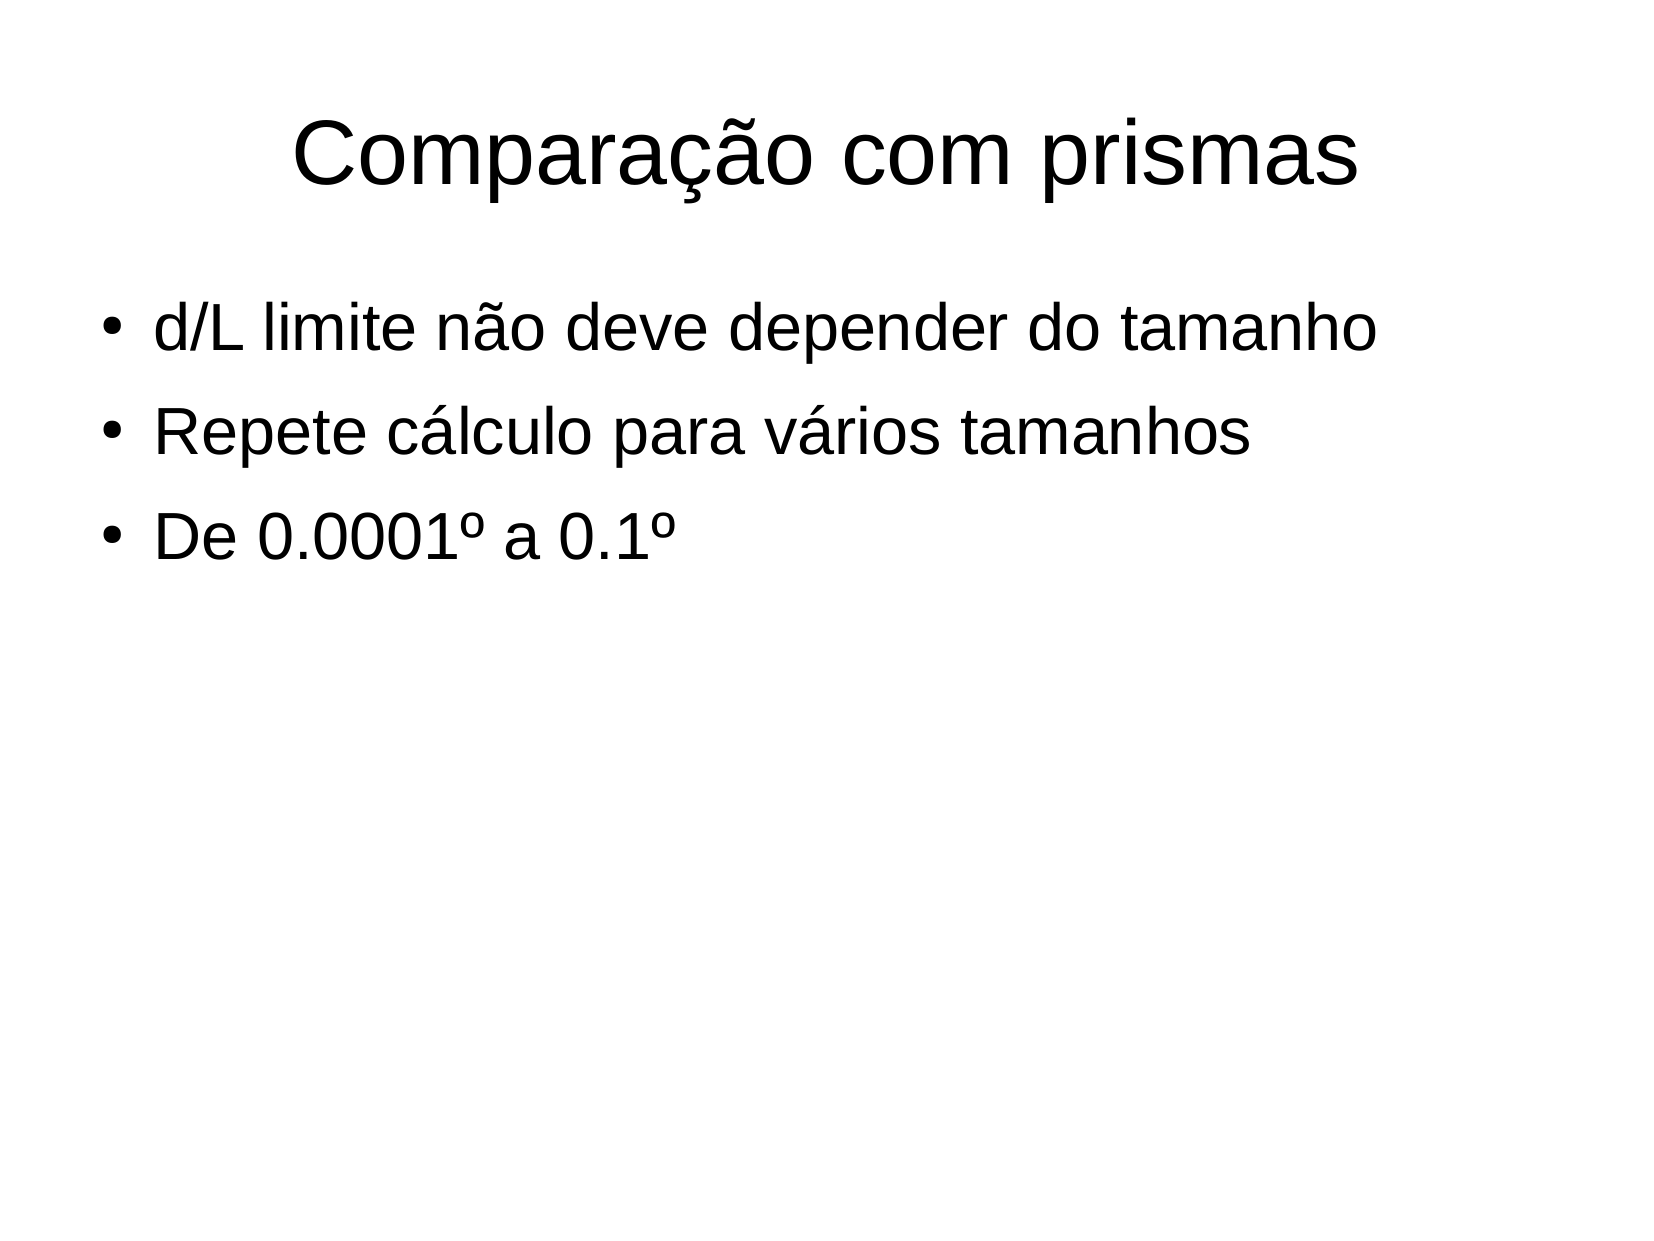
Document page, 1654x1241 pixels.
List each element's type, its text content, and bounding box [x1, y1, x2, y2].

list d/L limite não deve depender do tamanho Repete cálculo para vários tamanhos De 0.0001º a 0.1º [82, 290, 1538, 1010]
title Comparação com prismas [82, 49, 1571, 257]
